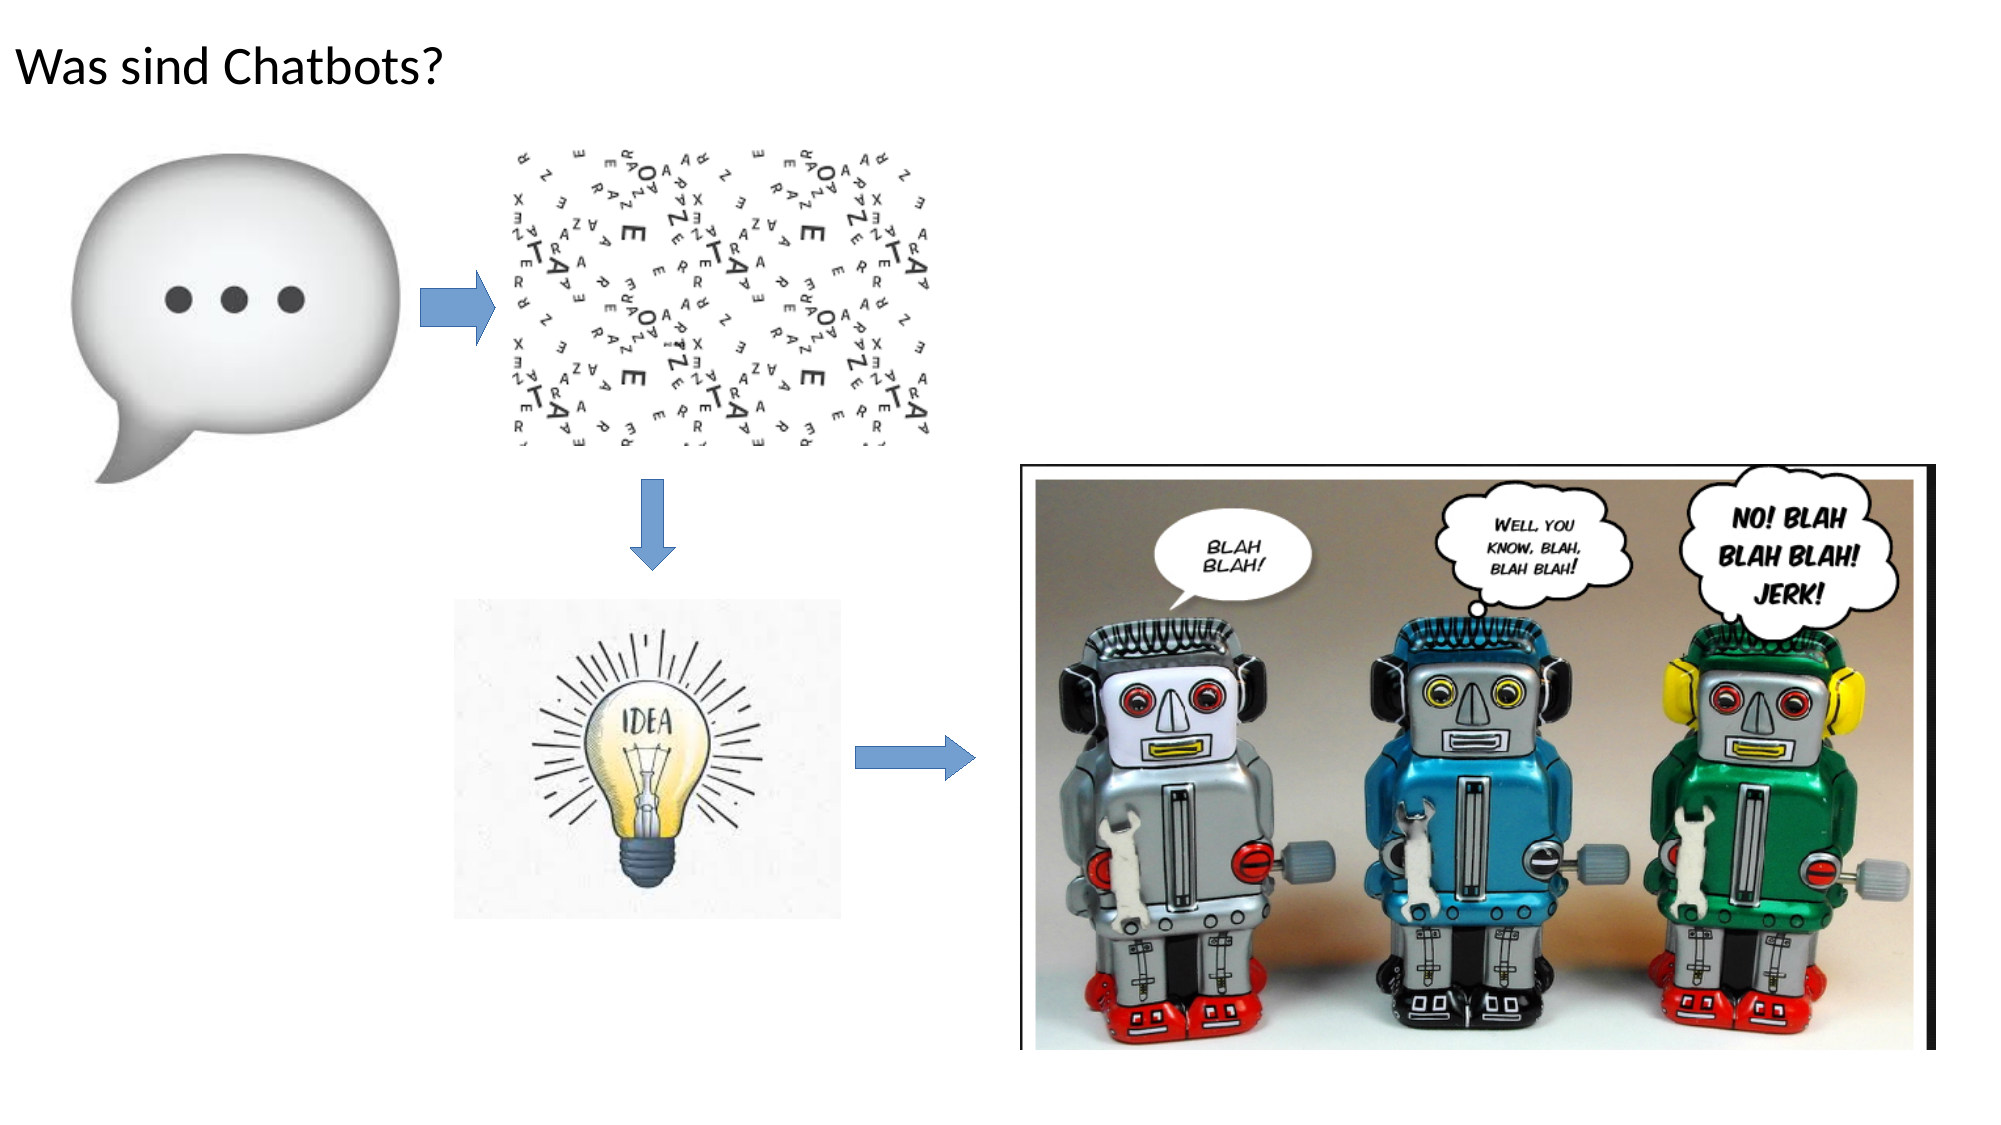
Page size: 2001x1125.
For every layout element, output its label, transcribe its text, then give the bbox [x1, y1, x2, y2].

text_box [630, 479, 676, 571]
picture [512, 149, 931, 446]
picture [454, 599, 841, 919]
text_box [420, 270, 496, 346]
picture [60, 143, 412, 496]
picture [1020, 464, 1936, 1051]
text_box [855, 735, 976, 781]
title Was sind Chatbots? [15, 0, 613, 180]
